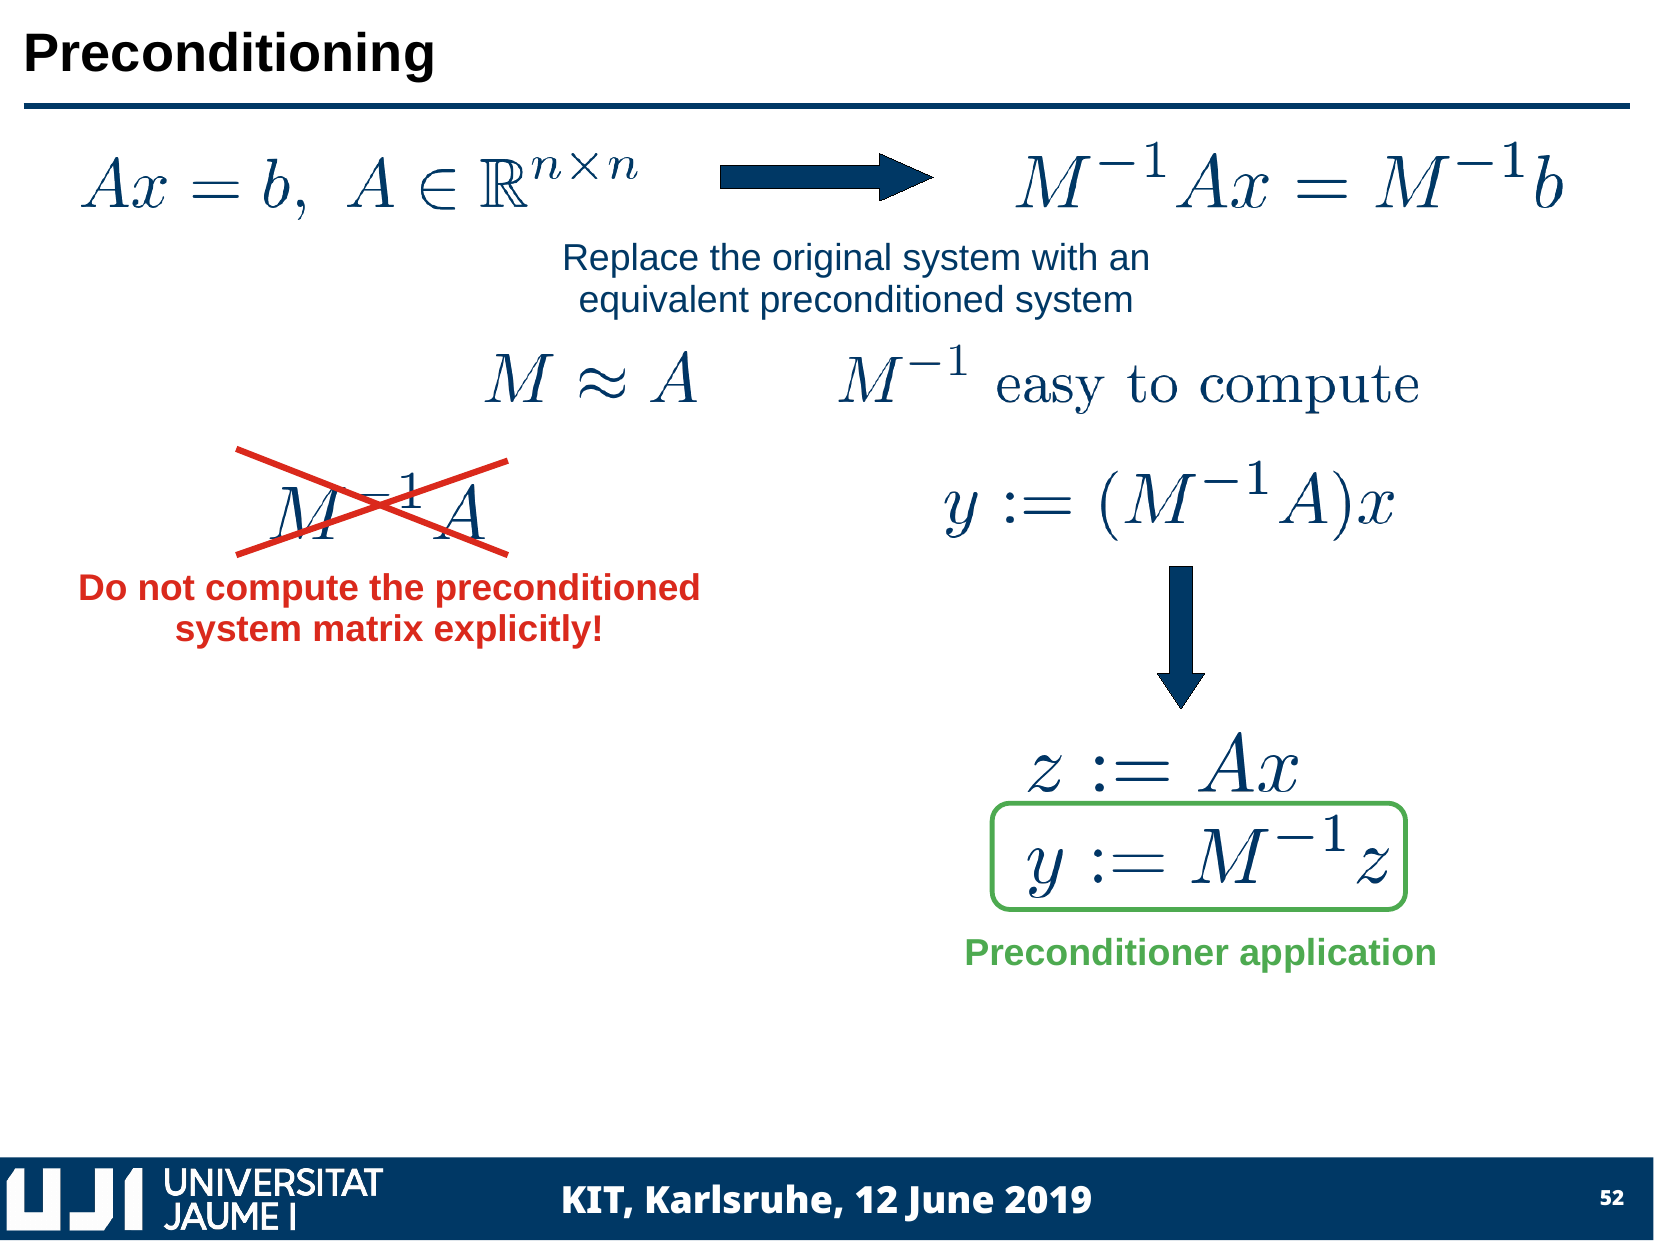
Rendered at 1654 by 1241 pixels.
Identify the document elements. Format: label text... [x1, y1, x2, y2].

text_box [720, 153, 934, 201]
picture [1027, 732, 1298, 792]
text_box Preconditioner application [949, 923, 1453, 981]
picture [944, 460, 1394, 541]
picture [838, 344, 1418, 414]
title Preconditioning [23, 0, 1630, 107]
picture [307, 472, 462, 501]
picture [1015, 141, 1563, 208]
picture [1027, 814, 1389, 898]
picture [0, 1158, 390, 1241]
list Replace the original system with an equivalent preconditioned system [437, 236, 1205, 343]
text_box [1157, 566, 1205, 709]
picture [295, 509, 455, 539]
picture [391, 473, 485, 539]
picture [269, 472, 368, 539]
picture [81, 153, 638, 220]
text_box Do not compute the preconditioned system matrix explicitly! [0, 566, 733, 650]
picture [484, 351, 697, 402]
